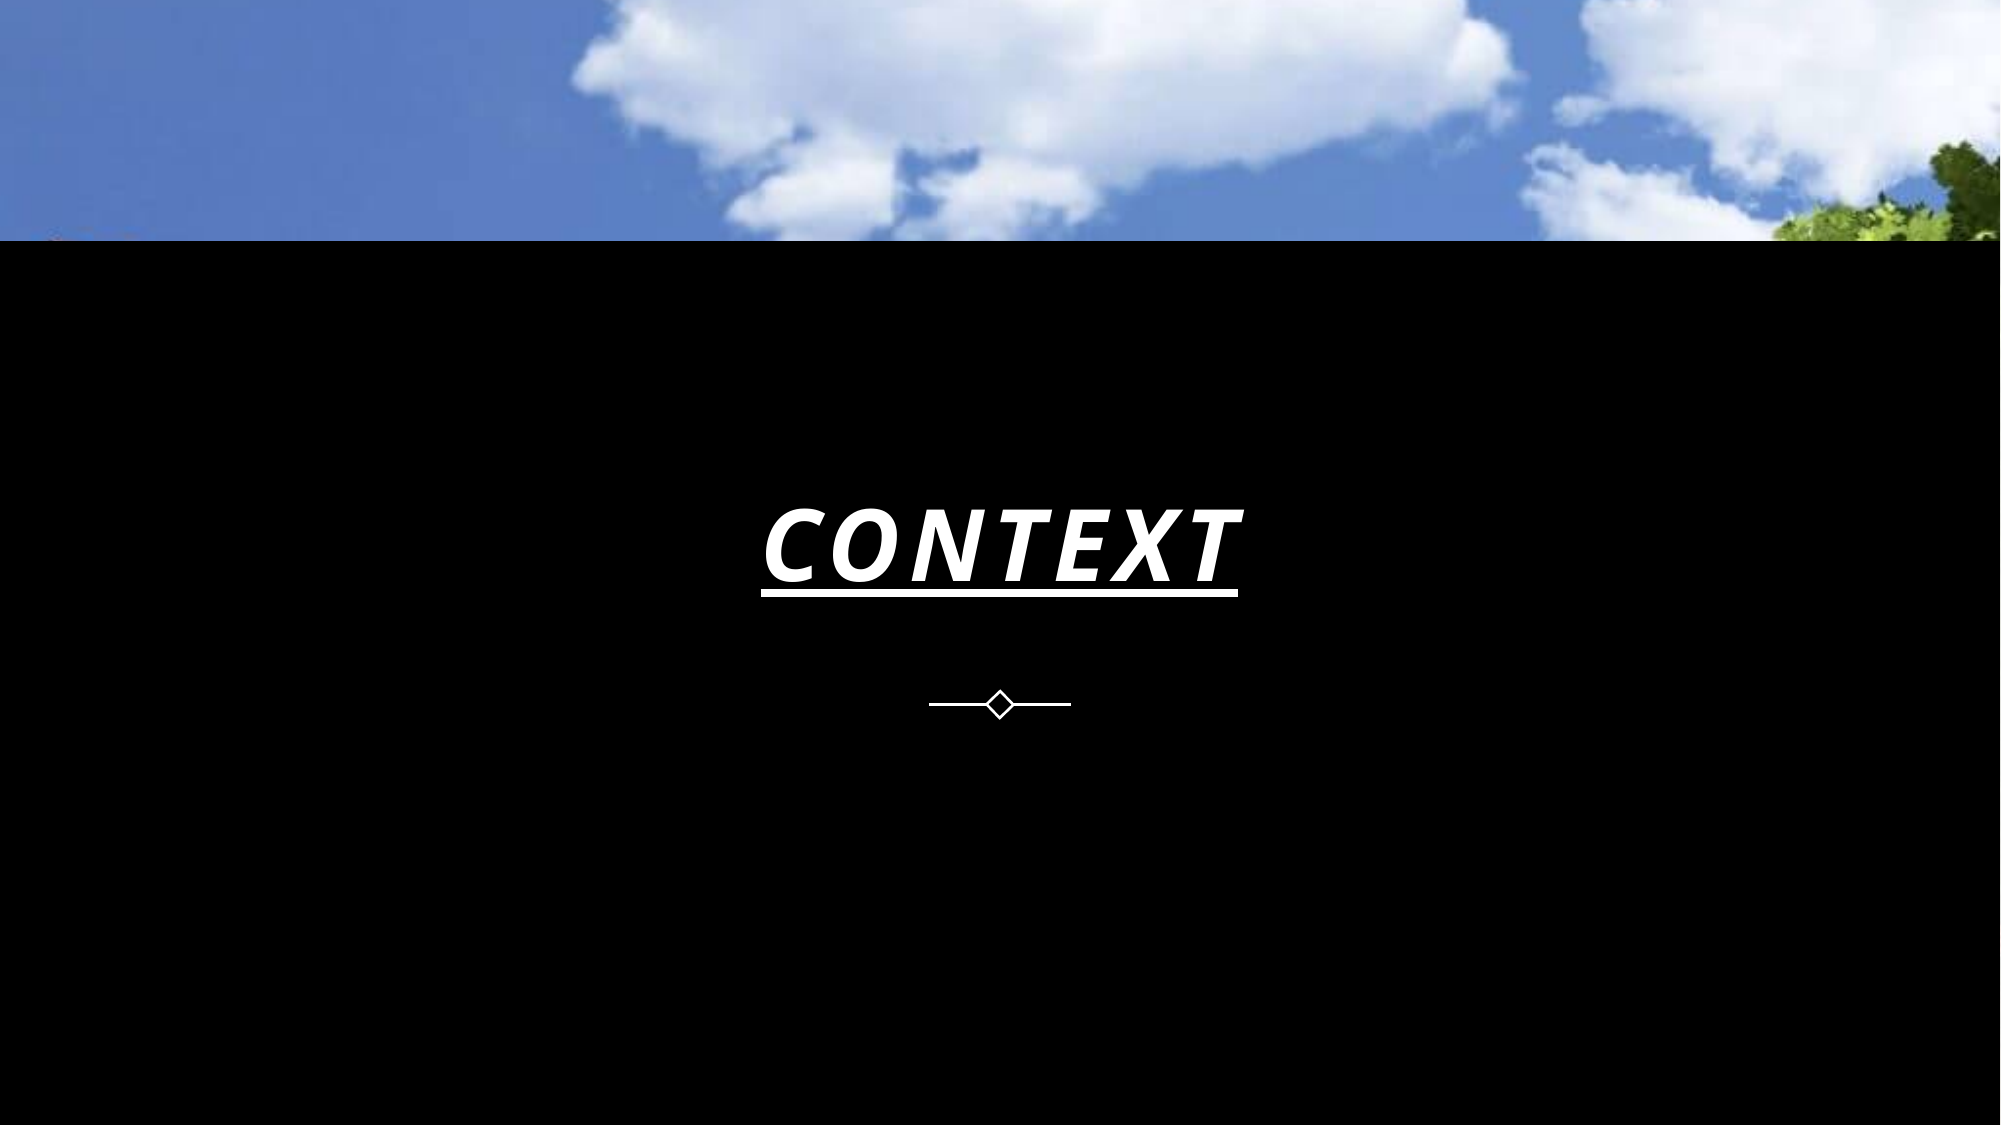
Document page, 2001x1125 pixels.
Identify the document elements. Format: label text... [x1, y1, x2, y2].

title CONTEXT [402, 174, 1596, 610]
text_box [0, 242, 2000, 1125]
picture [0, 0, 2000, 242]
